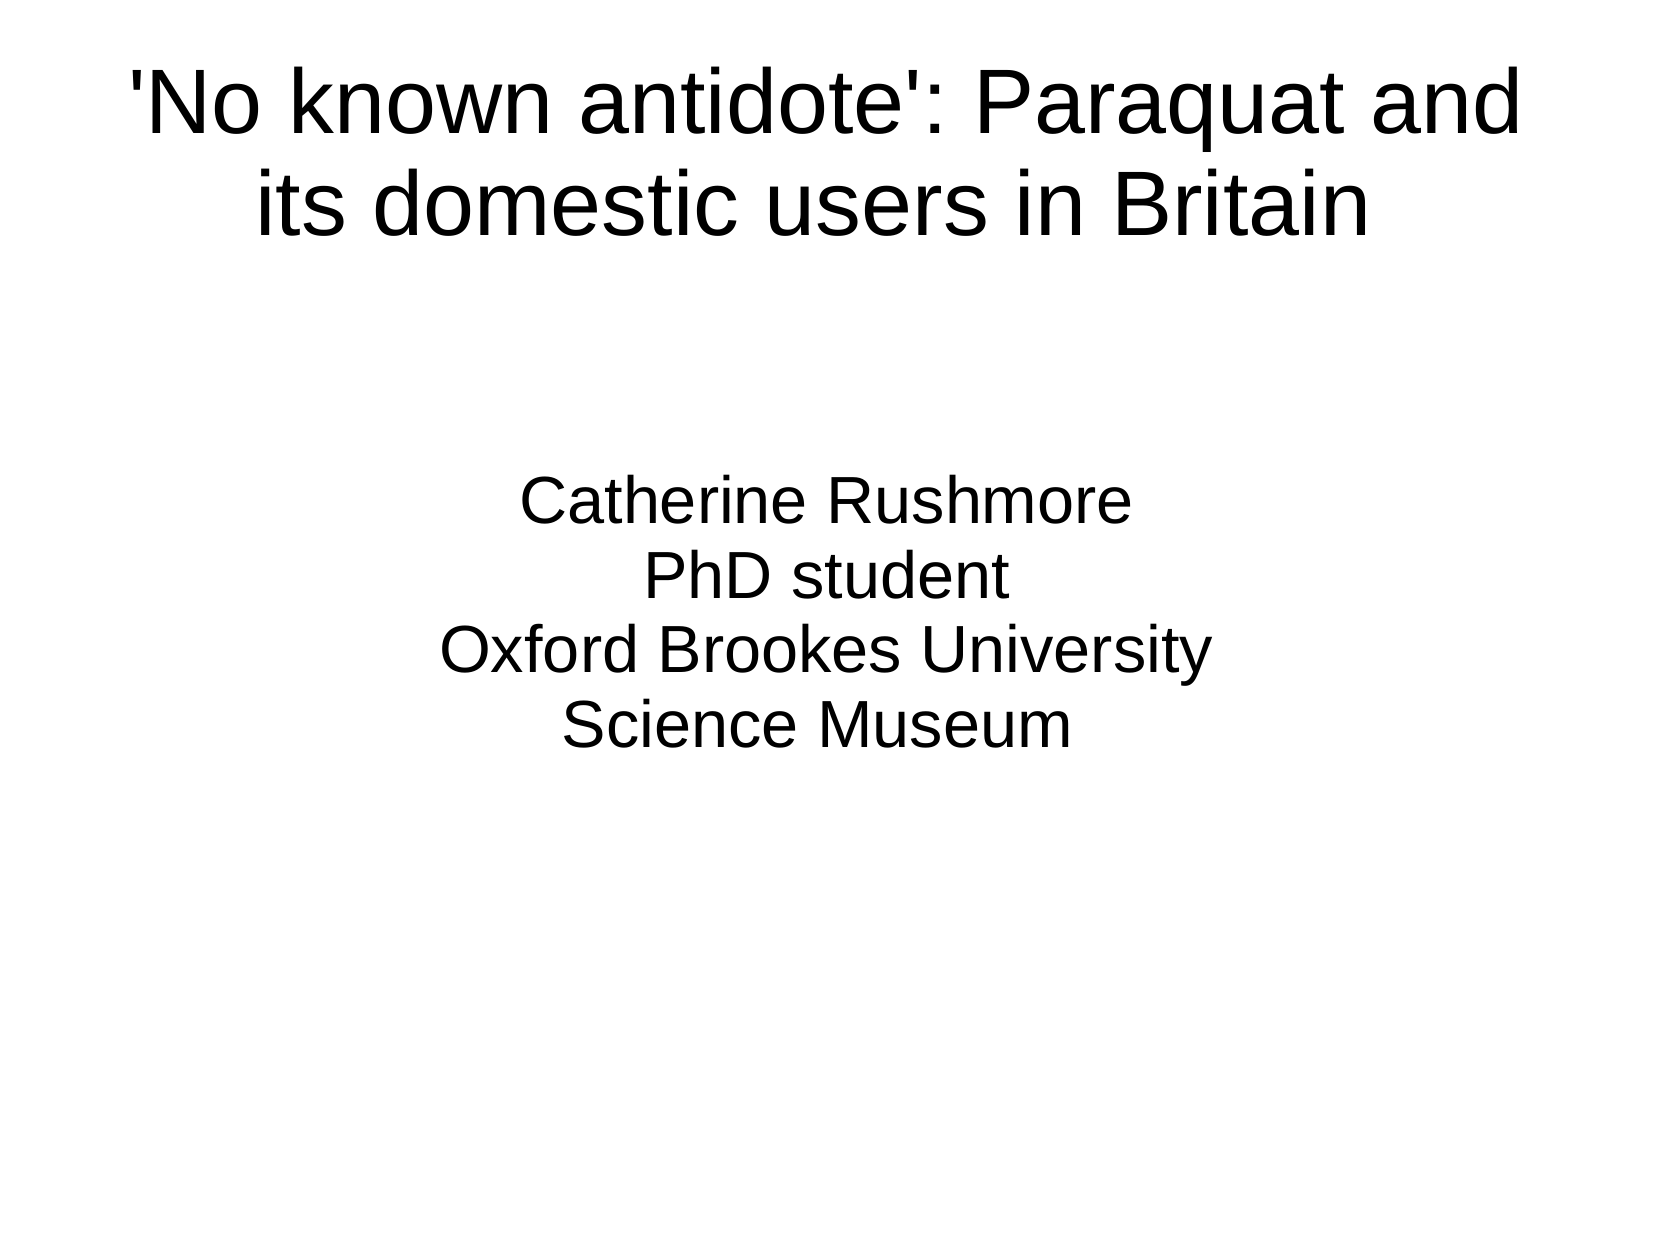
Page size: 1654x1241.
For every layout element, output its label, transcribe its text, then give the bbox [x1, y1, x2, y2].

subtitle Catherine Rushmore PhD student Oxford Brookes University Science Museum [82, 290, 1571, 1010]
title 'No known antidote': Paraquat and its domestic users in Britain [82, 49, 1571, 257]
